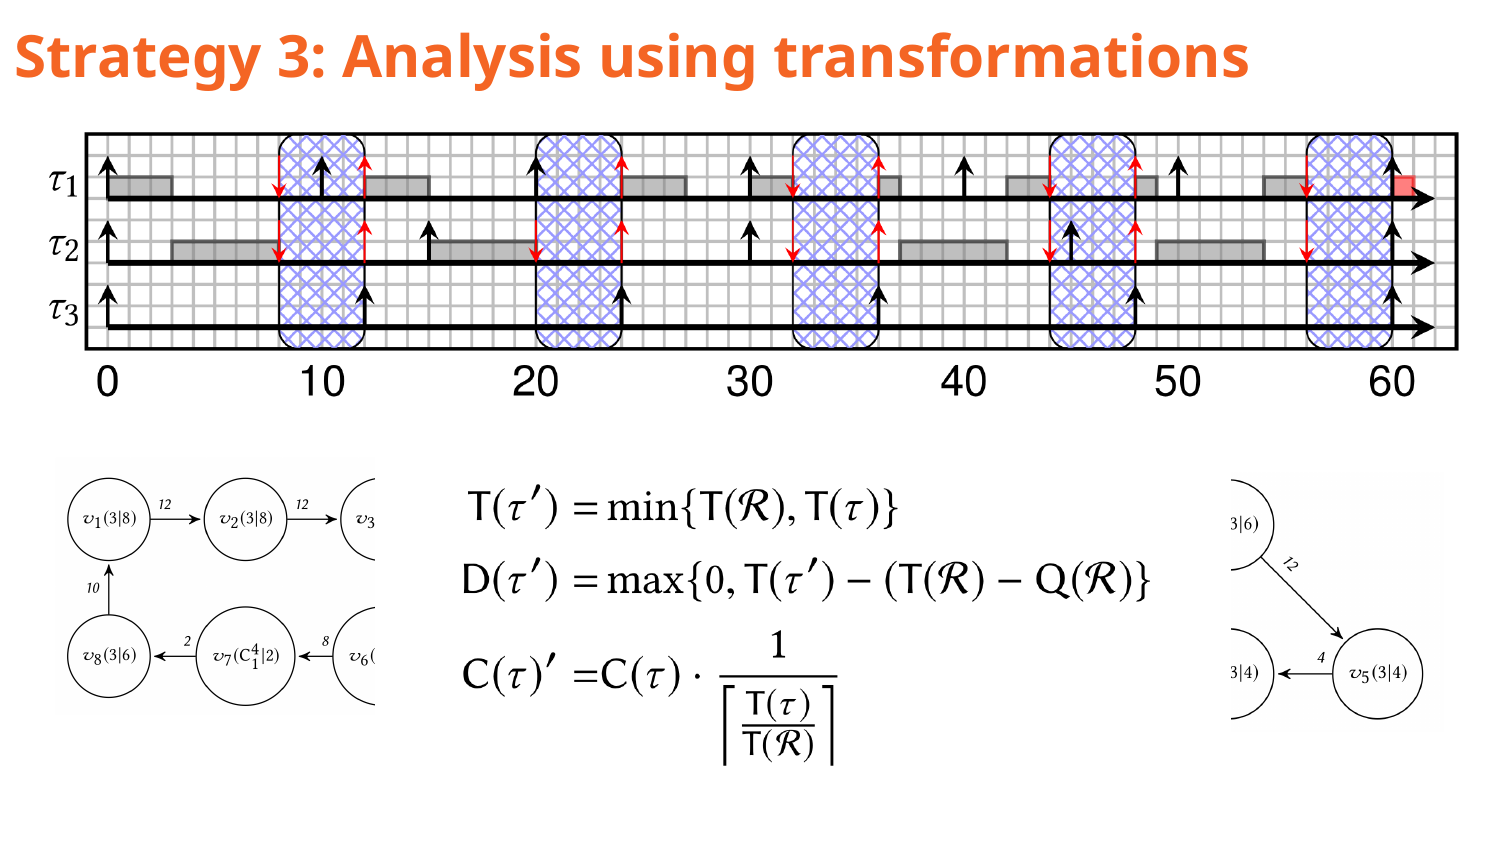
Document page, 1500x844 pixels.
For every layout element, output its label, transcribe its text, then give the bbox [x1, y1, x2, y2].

picture [55, 457, 1444, 786]
picture [30, 102, 1500, 433]
title Strategy 3: Analysis using transformations [0, 4, 1500, 131]
